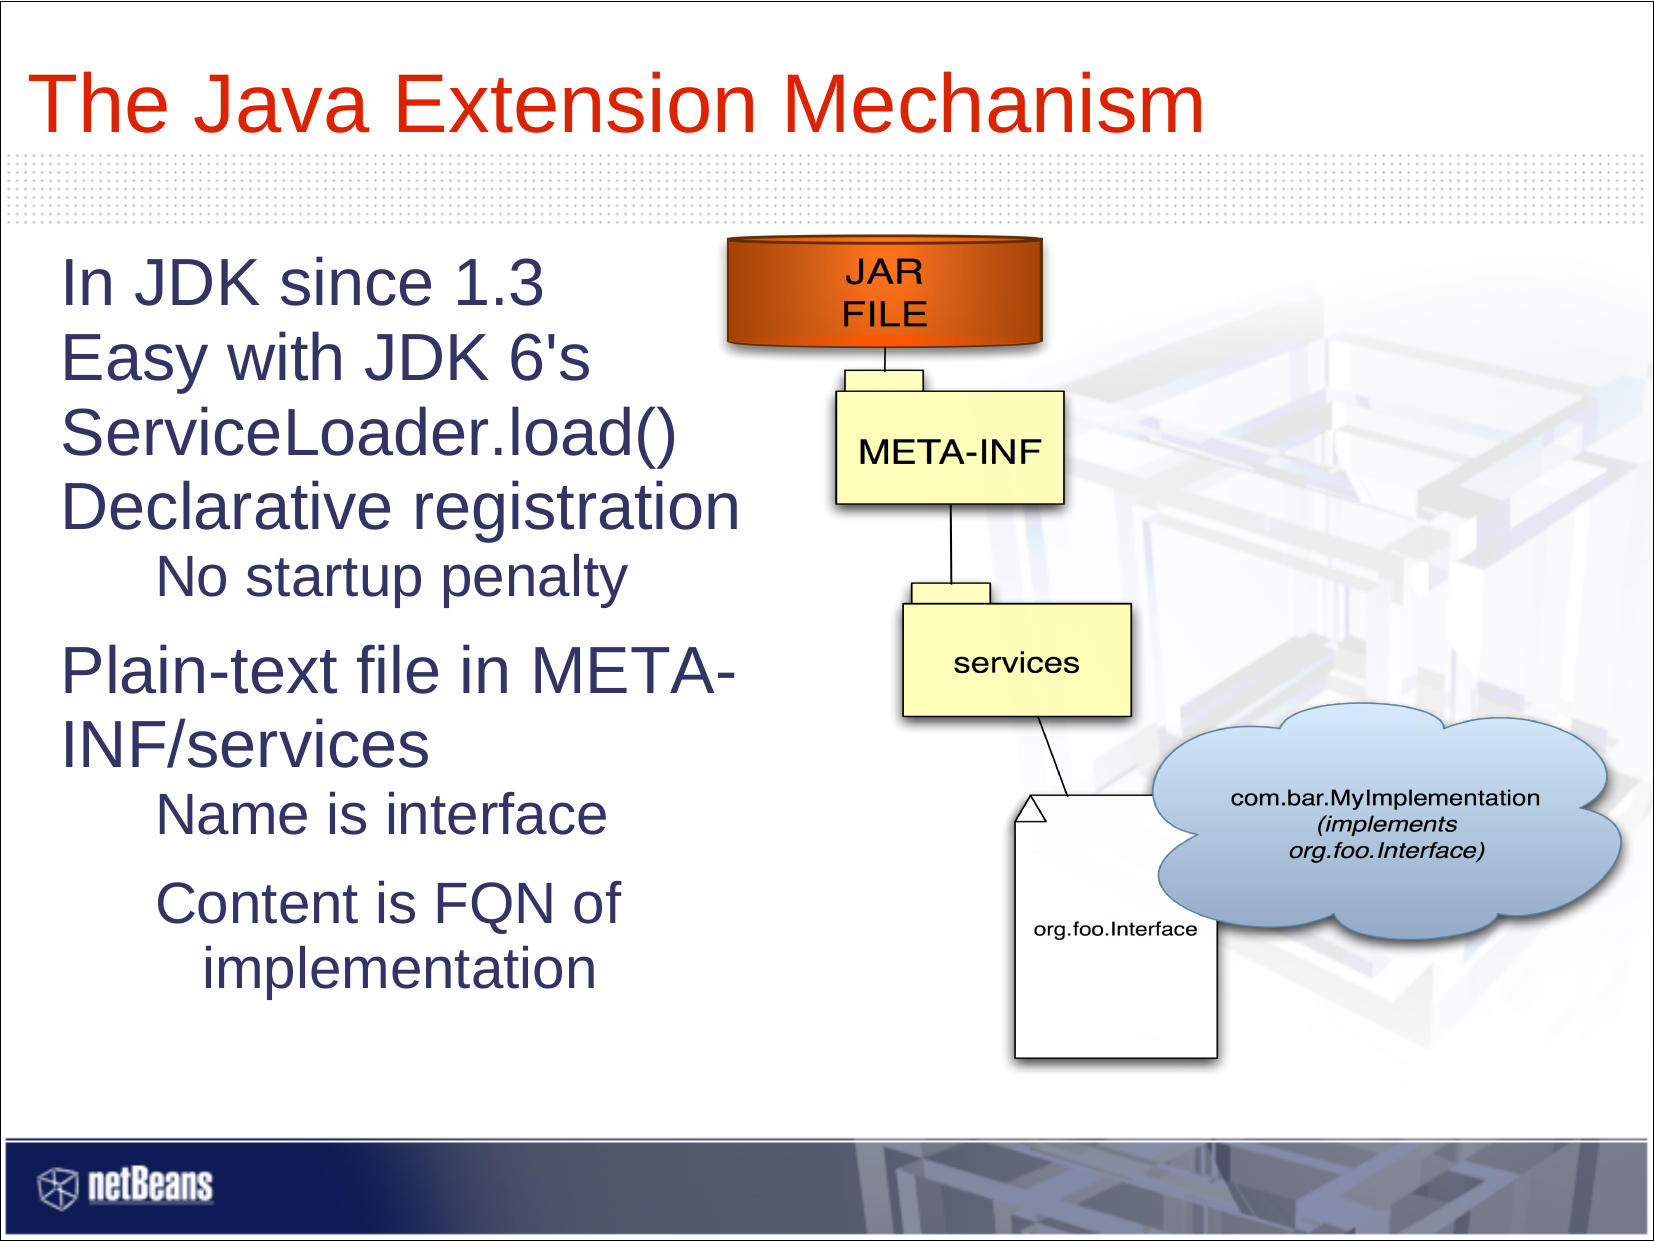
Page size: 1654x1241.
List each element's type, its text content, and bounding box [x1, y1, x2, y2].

title The Java Extension Mechanism [27, 0, 1627, 208]
list In JDK since 1.3 Easy with JDK 6's ServiceLoader.load() Declarative registration No startup penalty Plain-text file in META-INF/services Name is interface Content is FQN of implementation [60, 245, 694, 1001]
picture [1, 2, 1654, 1240]
